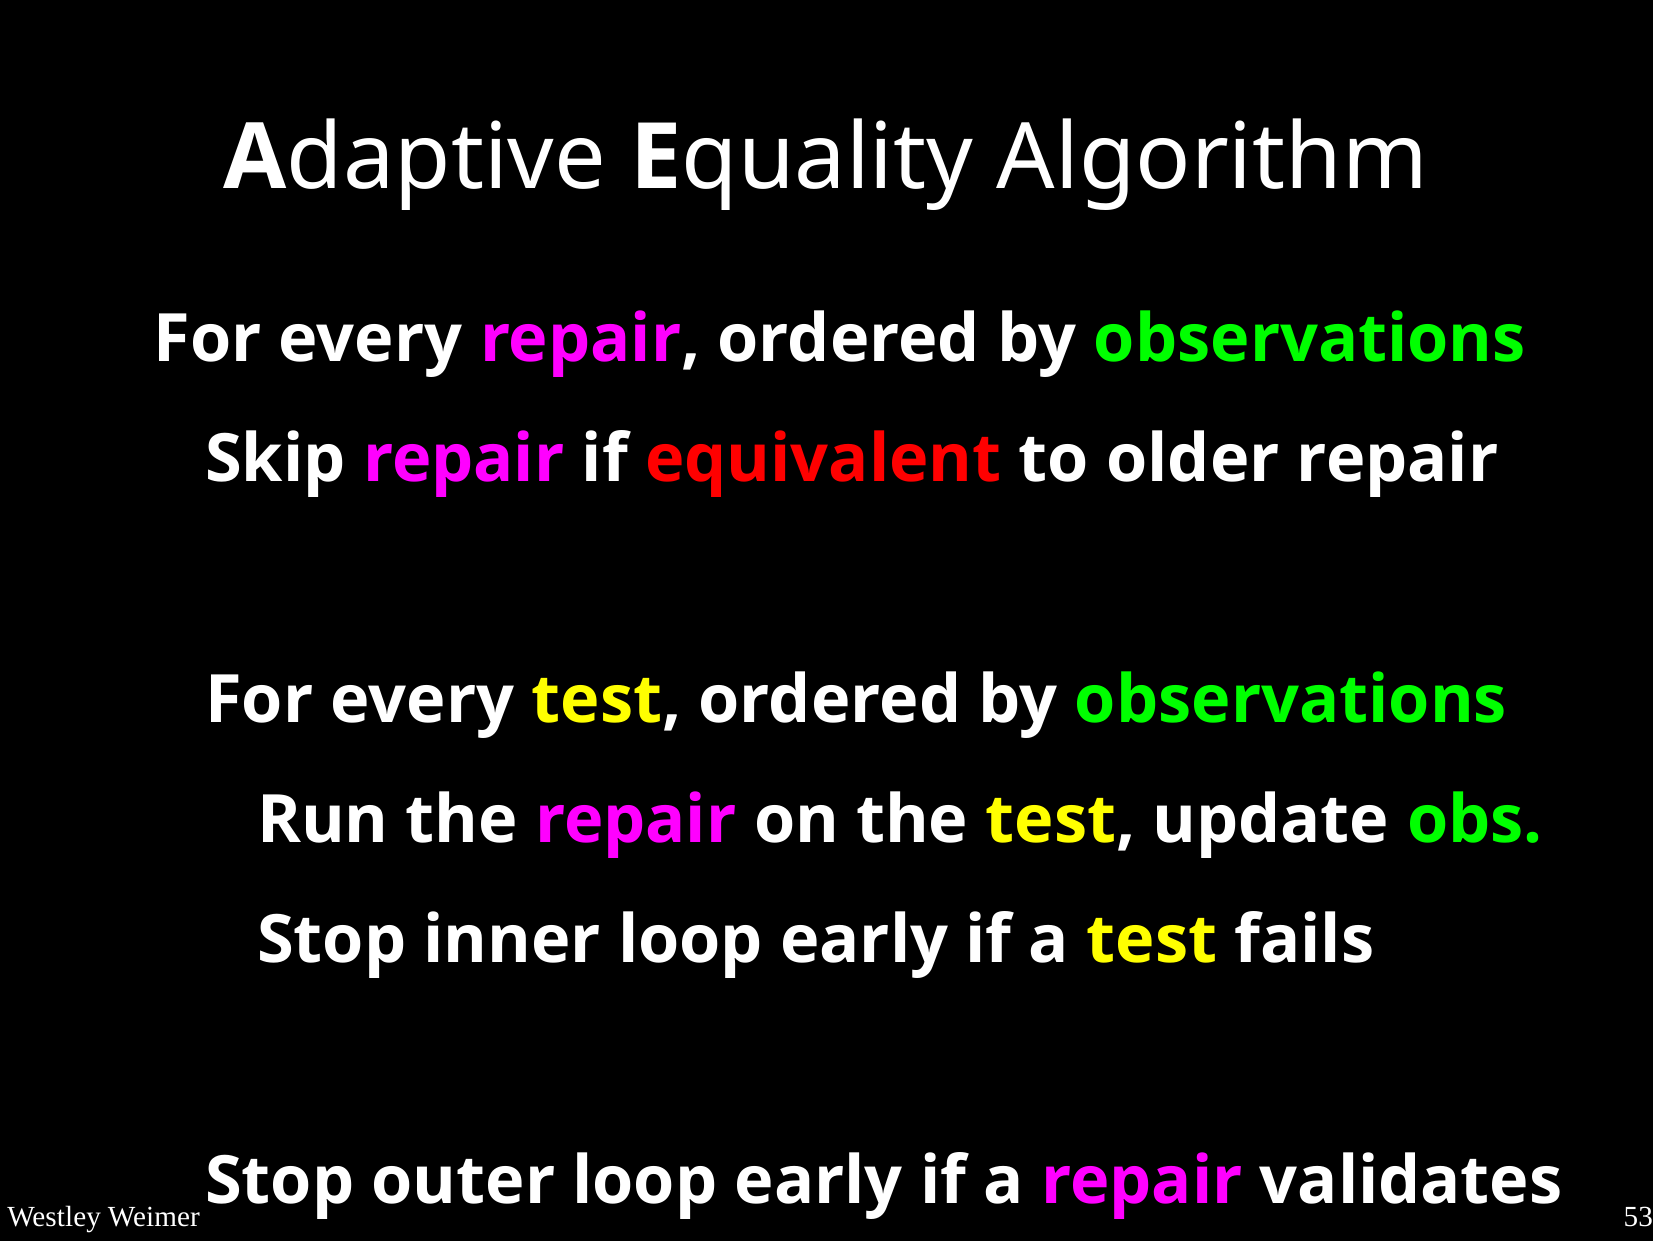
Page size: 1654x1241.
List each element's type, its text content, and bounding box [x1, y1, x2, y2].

title Adaptive Equality Algorithm [82, 49, 1571, 257]
list For every repair, ordered by observations Skip repair if equivalent to older repair For every test, ordered by observations Run the repair on the test, update obs. Stop inner loop early if a test fails Stop outer loop early if a repair validates [82, 290, 1571, 1117]
